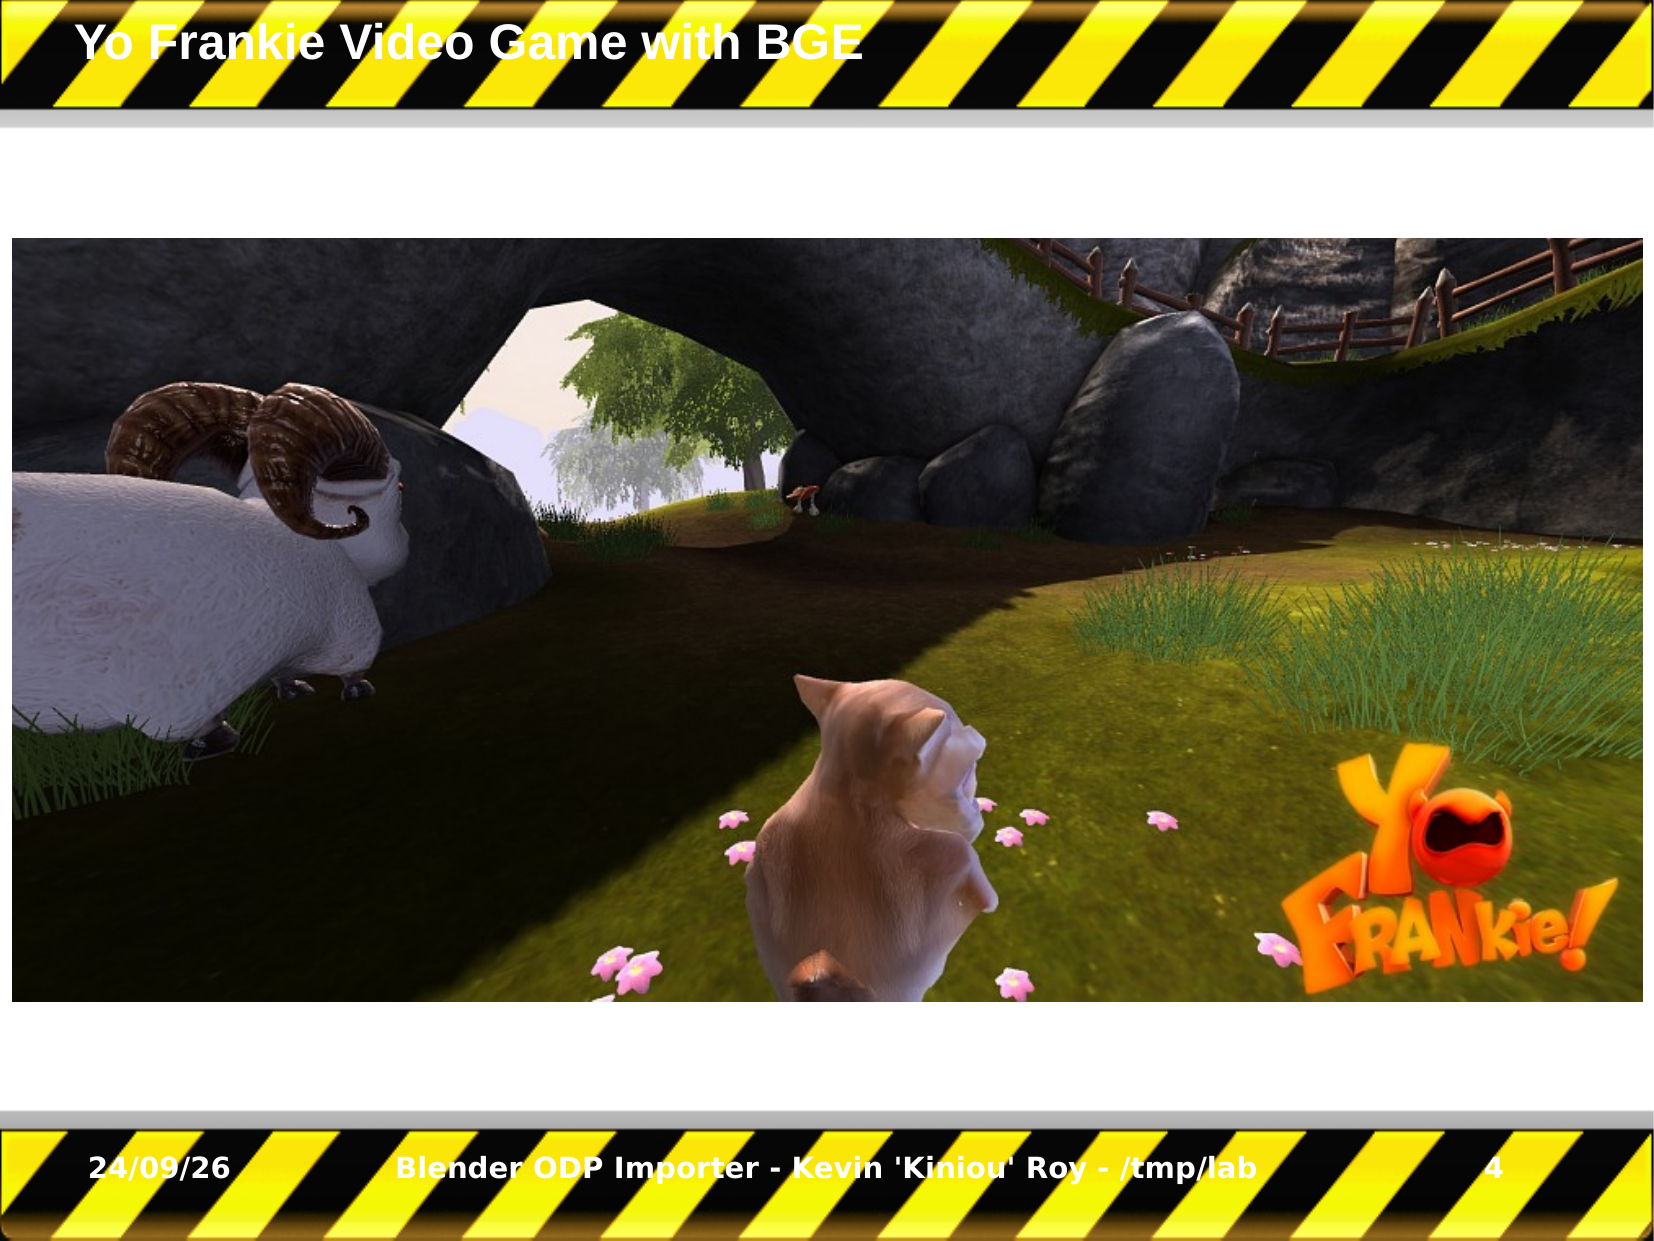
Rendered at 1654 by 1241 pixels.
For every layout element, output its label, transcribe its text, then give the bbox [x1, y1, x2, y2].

title Yo Frankie Video Game with BGE [73, 14, 1580, 109]
picture [0, 0, 1654, 1241]
